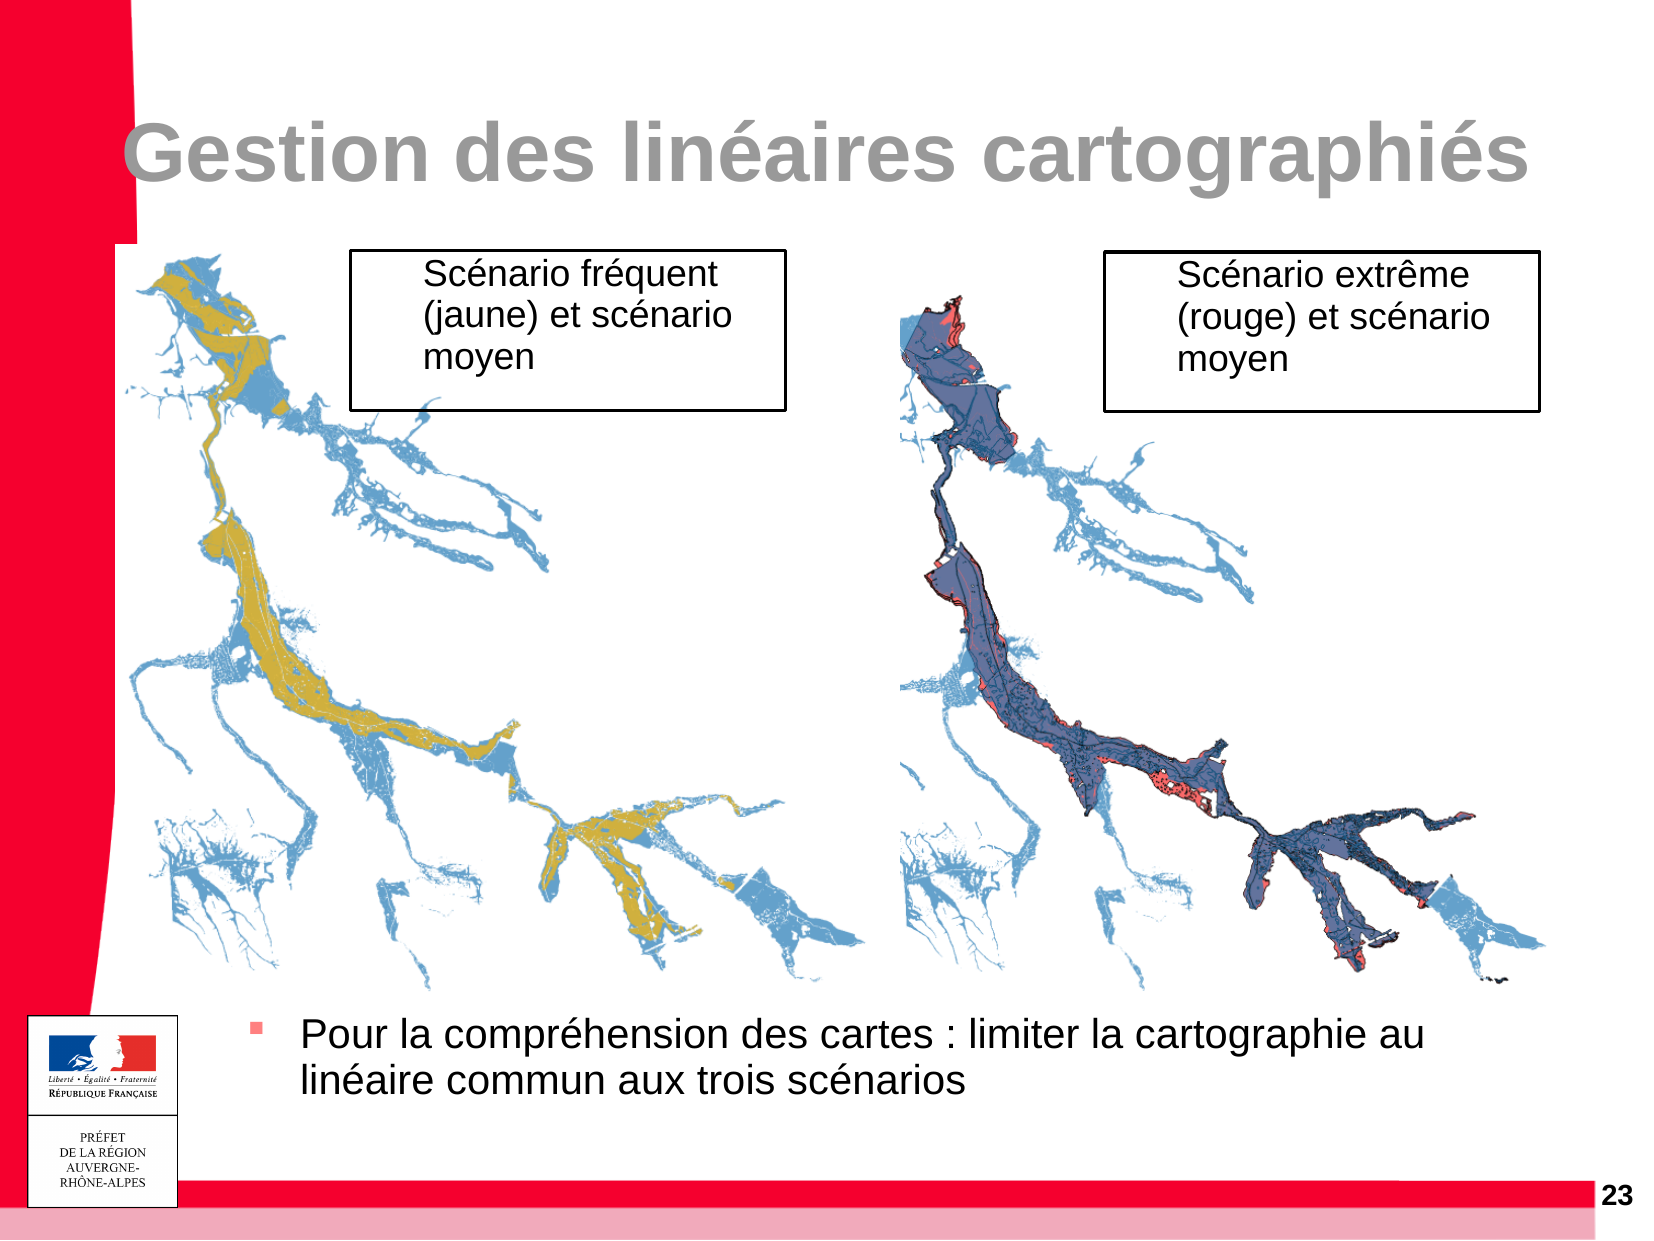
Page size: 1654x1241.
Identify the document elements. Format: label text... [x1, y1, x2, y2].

list Scénario fréquent (jaune) et scénario moyen [350, 250, 786, 411]
list Pour la compréhension des cartes : limiter la cartographie au linéaire commun aux trois scénarios [229, 1010, 1561, 1167]
picture [0, 0, 1654, 1240]
list Scénario extrême (rouge) et scénario moyen [1104, 251, 1540, 412]
title Gestion des linéaires cartographiés [82, 49, 1571, 257]
